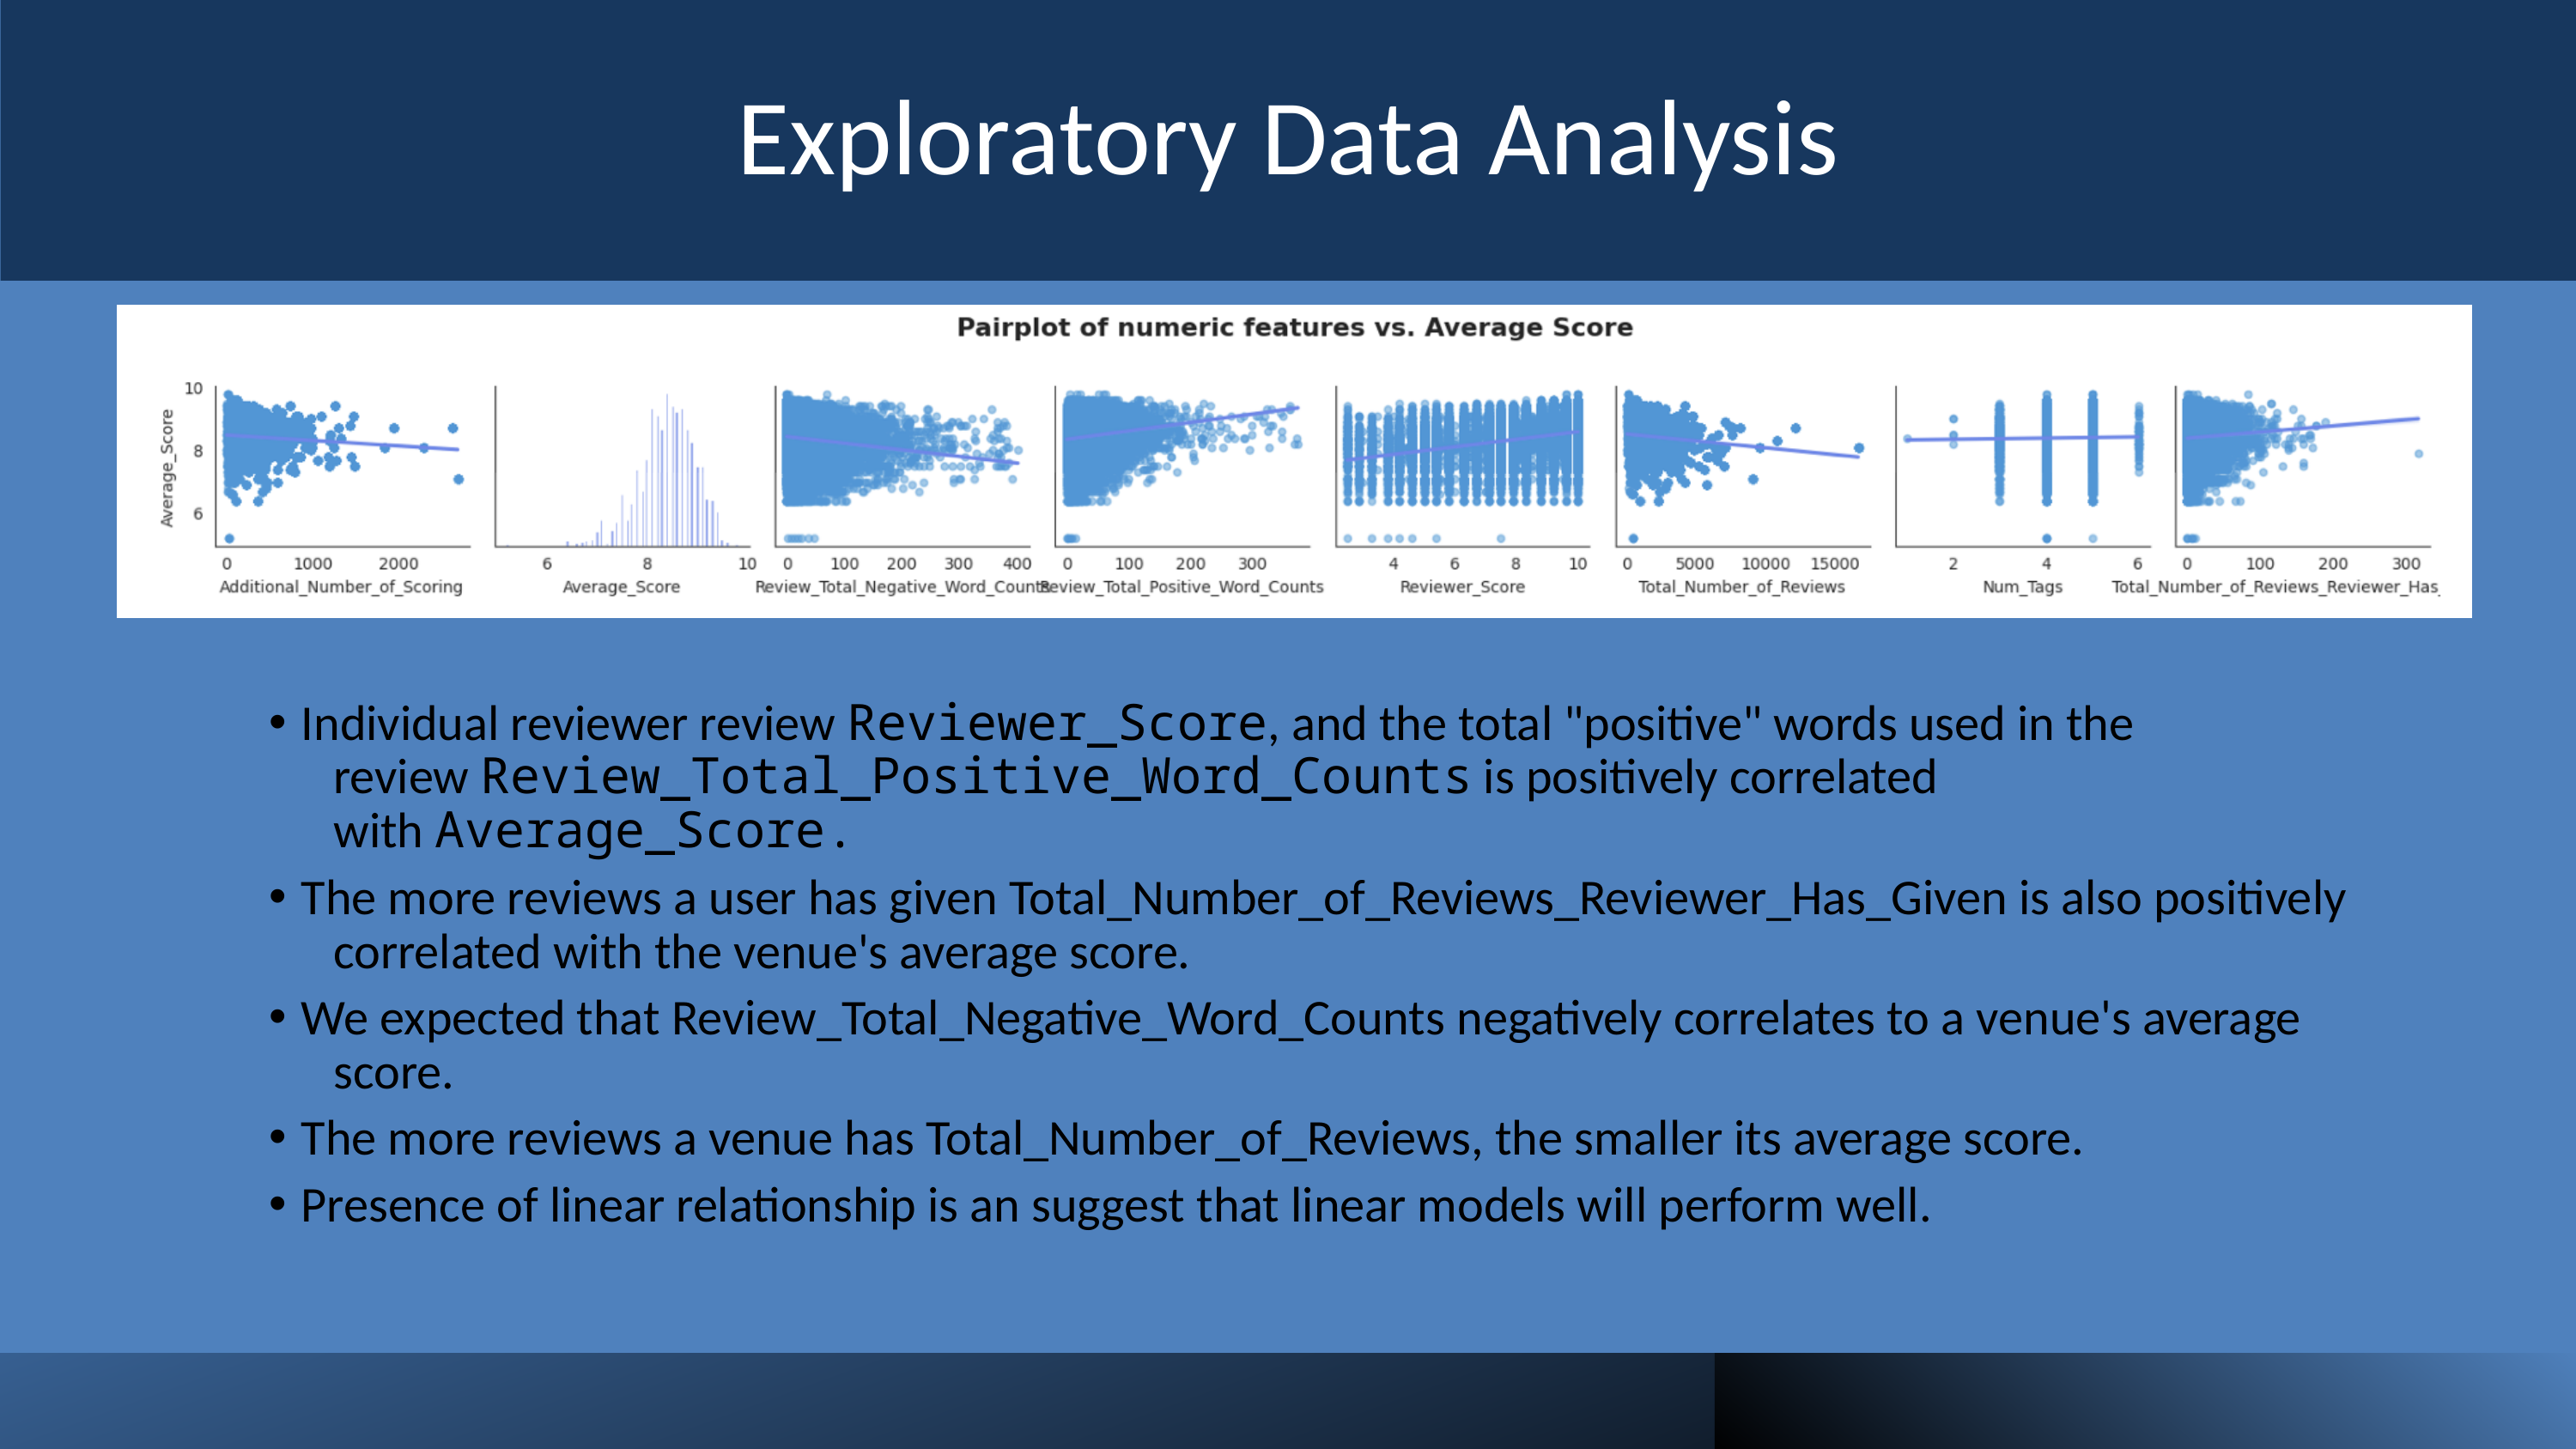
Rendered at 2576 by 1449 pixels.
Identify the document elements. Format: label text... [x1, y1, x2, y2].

text_box [0, 281, 2576, 1449]
picture [117, 306, 2472, 618]
title Exploratory Data Analysis [0, 0, 2576, 281]
list Individual reviewer review Reviewer_Score, and the total "positive" words used in the review Review_Total_Positive_Word_Counts is positively correlated with Average_Score. The more reviews a user has given Total_Number_of_Reviews_Reviewer_Has_Given is also positively correlated with the venue's average score. We expected that Review_Total_Negative_Word_Counts negatively correlates to a venue's average score. The more reviews a venue has Total_Number_of_Reviews, the smaller its average score. Presence of linear relationship is an suggest that linear models will perform well. [223, 690, 2414, 1274]
